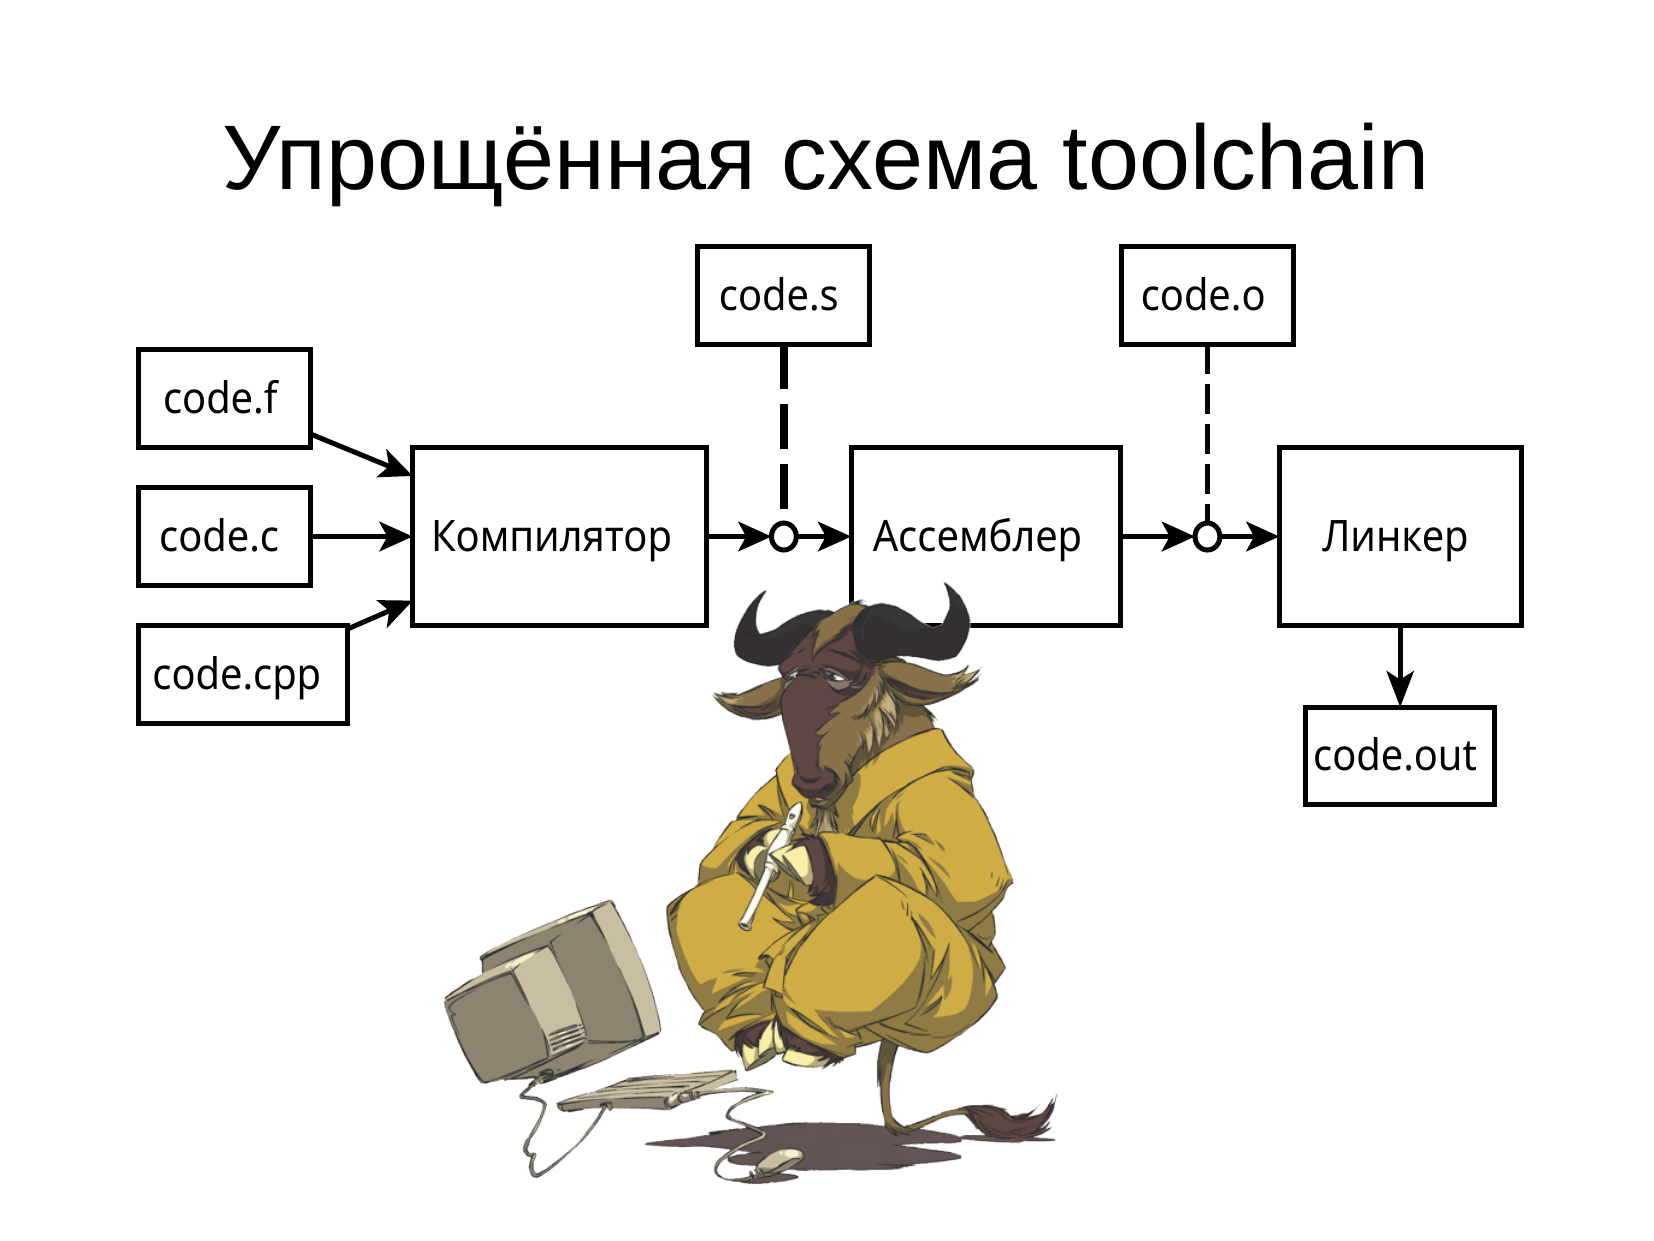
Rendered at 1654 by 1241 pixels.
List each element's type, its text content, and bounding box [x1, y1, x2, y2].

title Упрощённая схема toolchain [82, 49, 1571, 257]
picture [99, 205, 1561, 1201]
